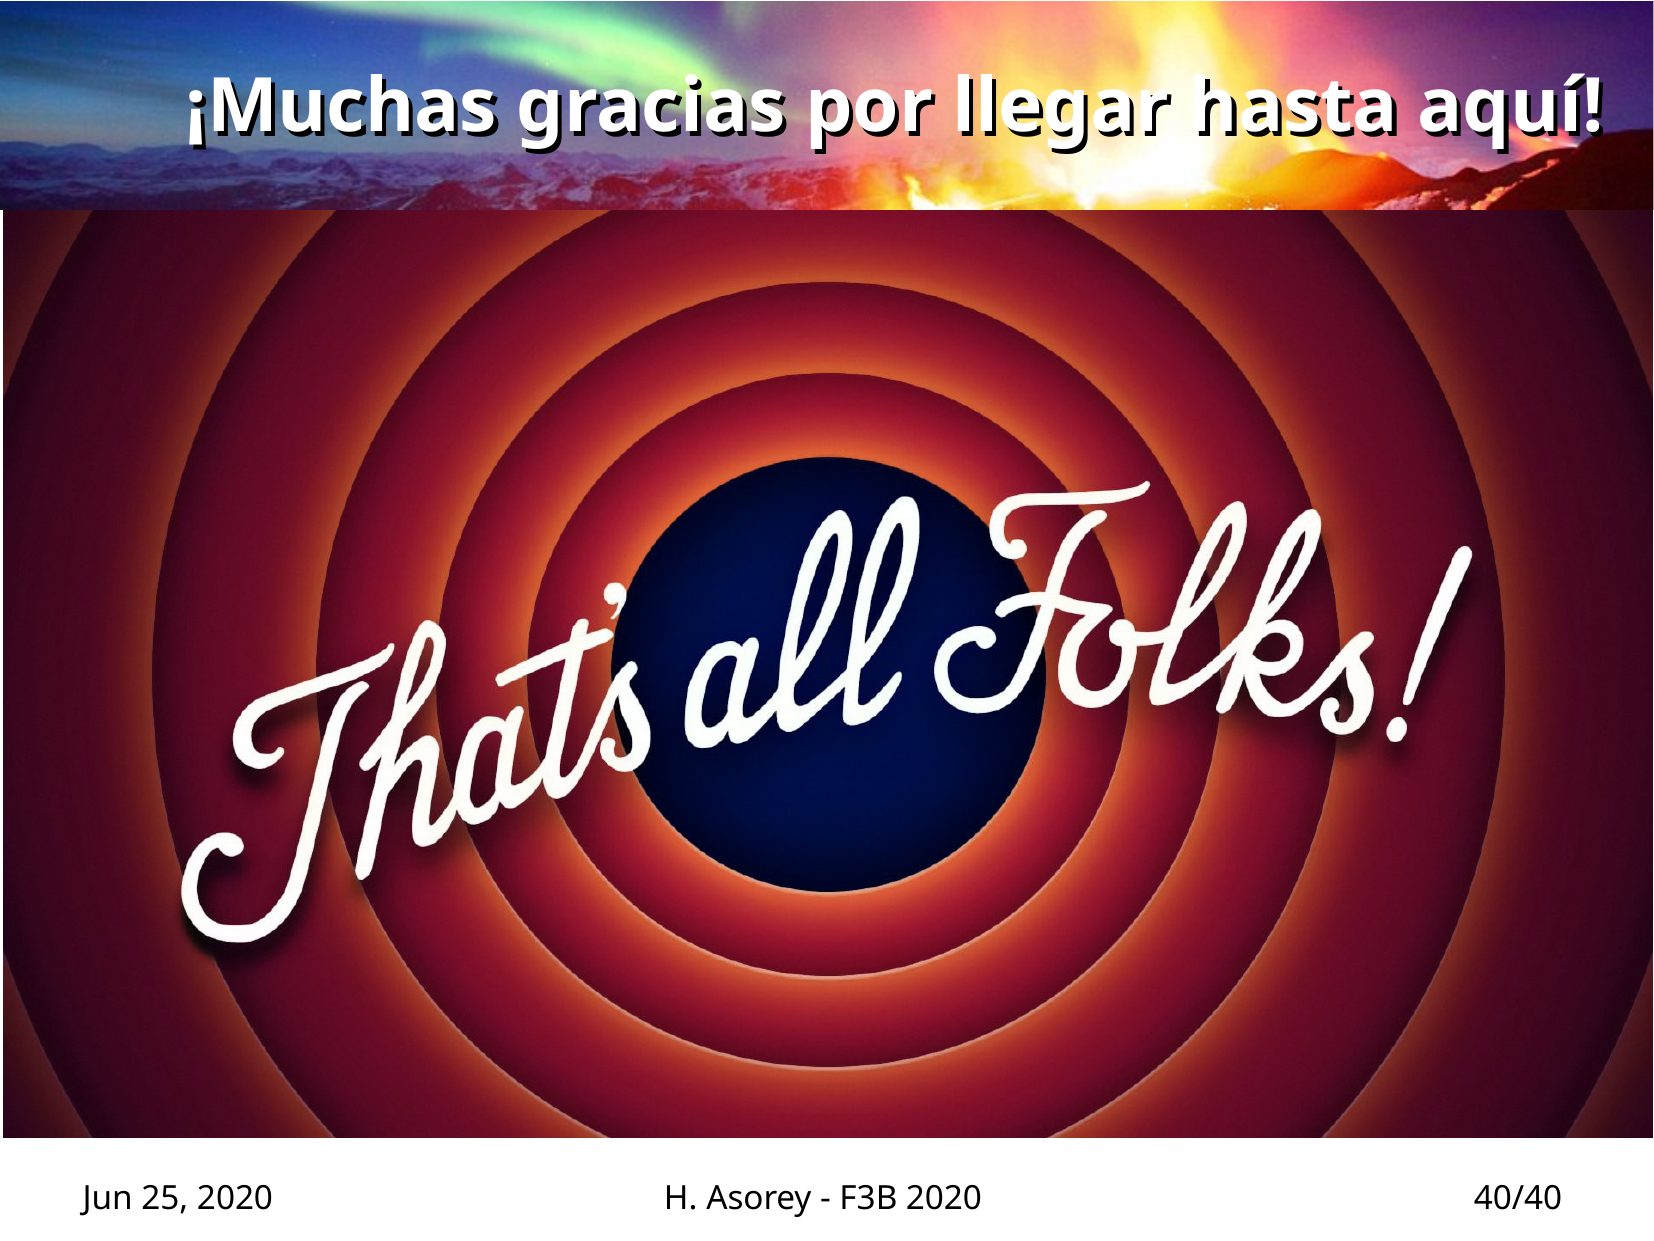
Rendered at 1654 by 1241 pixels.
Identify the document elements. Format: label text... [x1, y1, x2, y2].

title ¡Muchas gracias por llegar hasta aquí! [45, 15, 1606, 191]
picture [0, 1, 1654, 1138]
